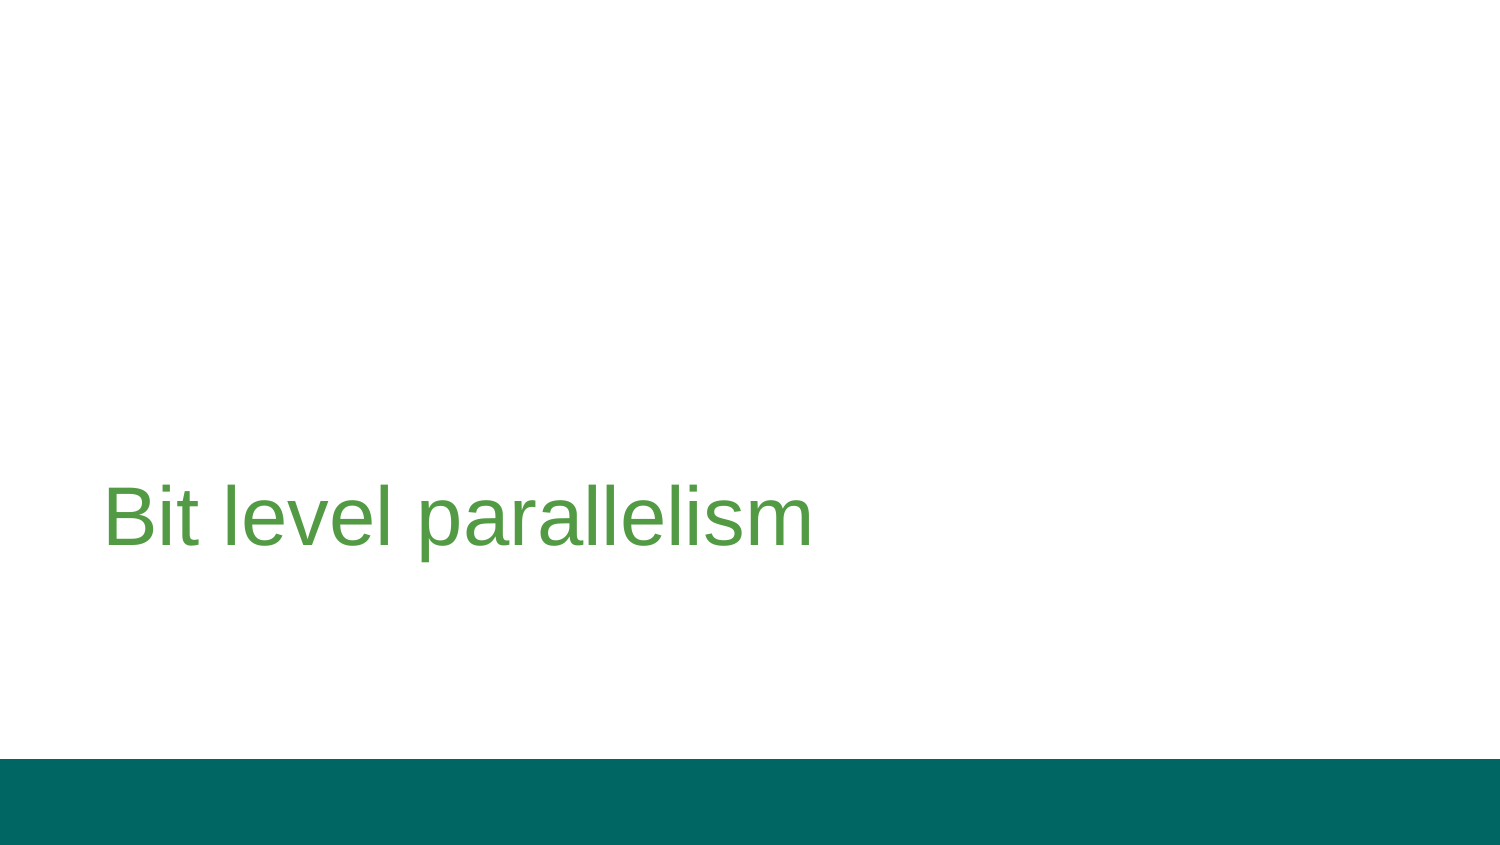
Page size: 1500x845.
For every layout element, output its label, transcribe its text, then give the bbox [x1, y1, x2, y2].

title Bit level parallelism [102, 210, 1397, 562]
